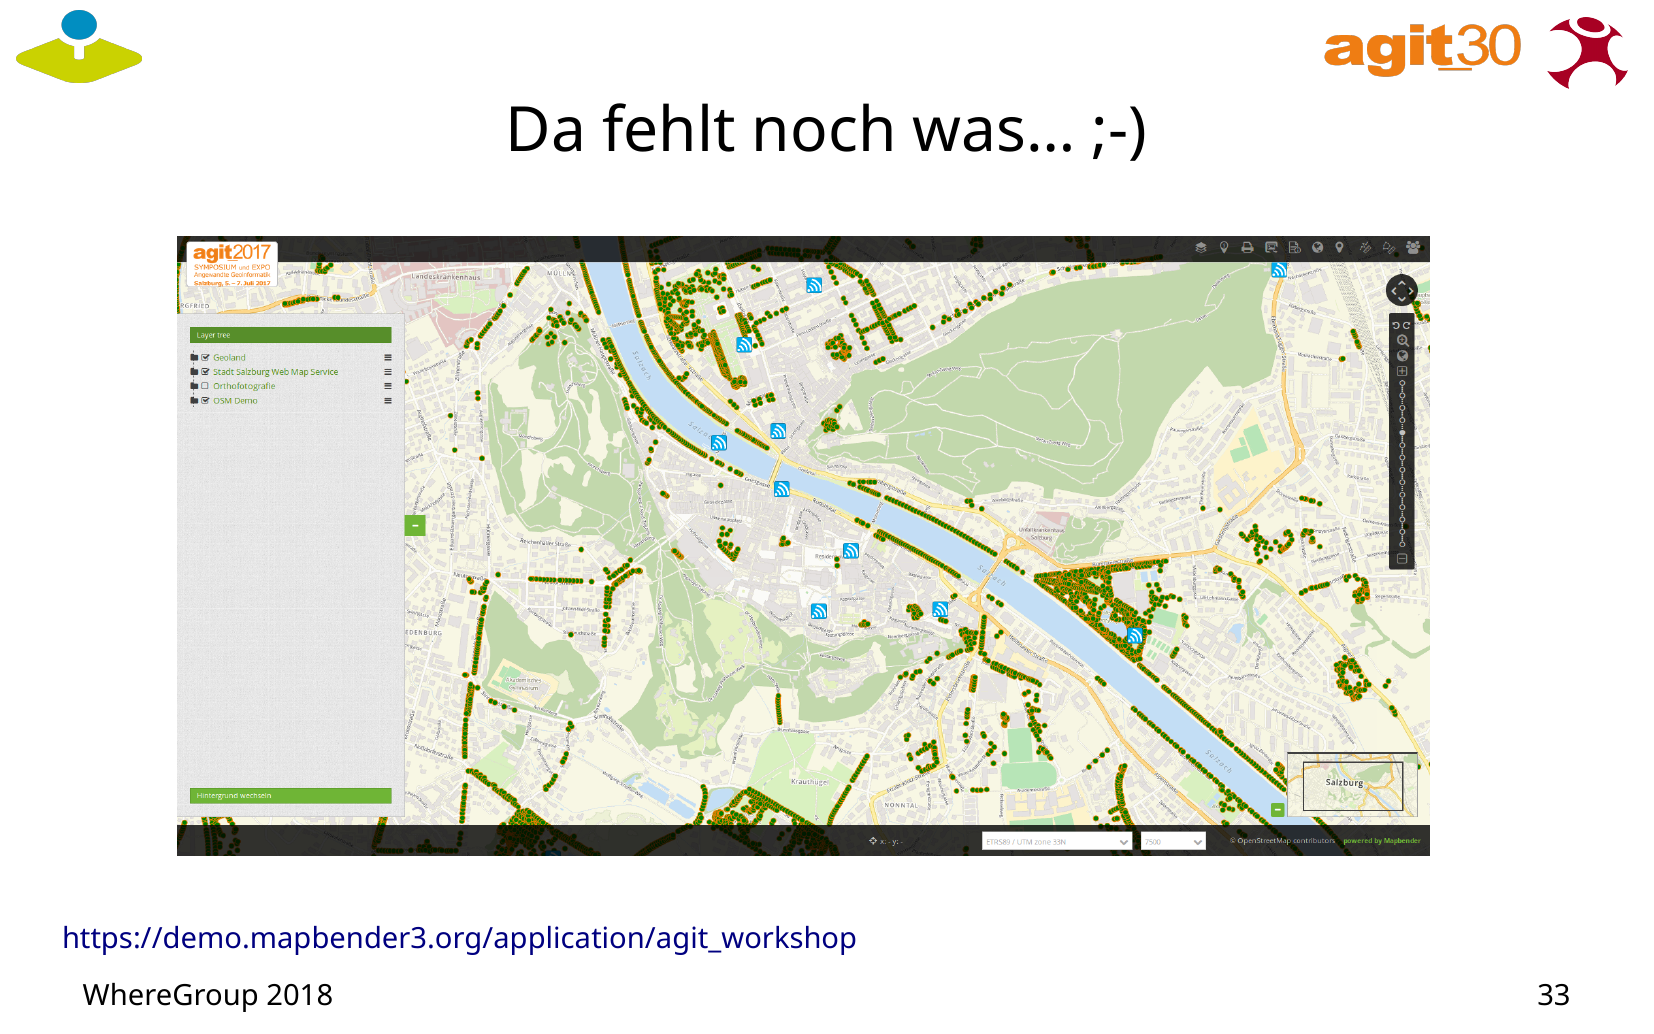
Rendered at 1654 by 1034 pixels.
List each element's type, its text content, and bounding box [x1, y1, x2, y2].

picture [16, 10, 142, 83]
title Da fehlt noch was… ;-) [82, 41, 1571, 214]
text_box https://demo.mapbender3.org/application/agit_workshop [47, 909, 1007, 958]
picture [177, 236, 1430, 856]
picture [1322, 21, 1524, 41]
picture [1547, 17, 1628, 89]
